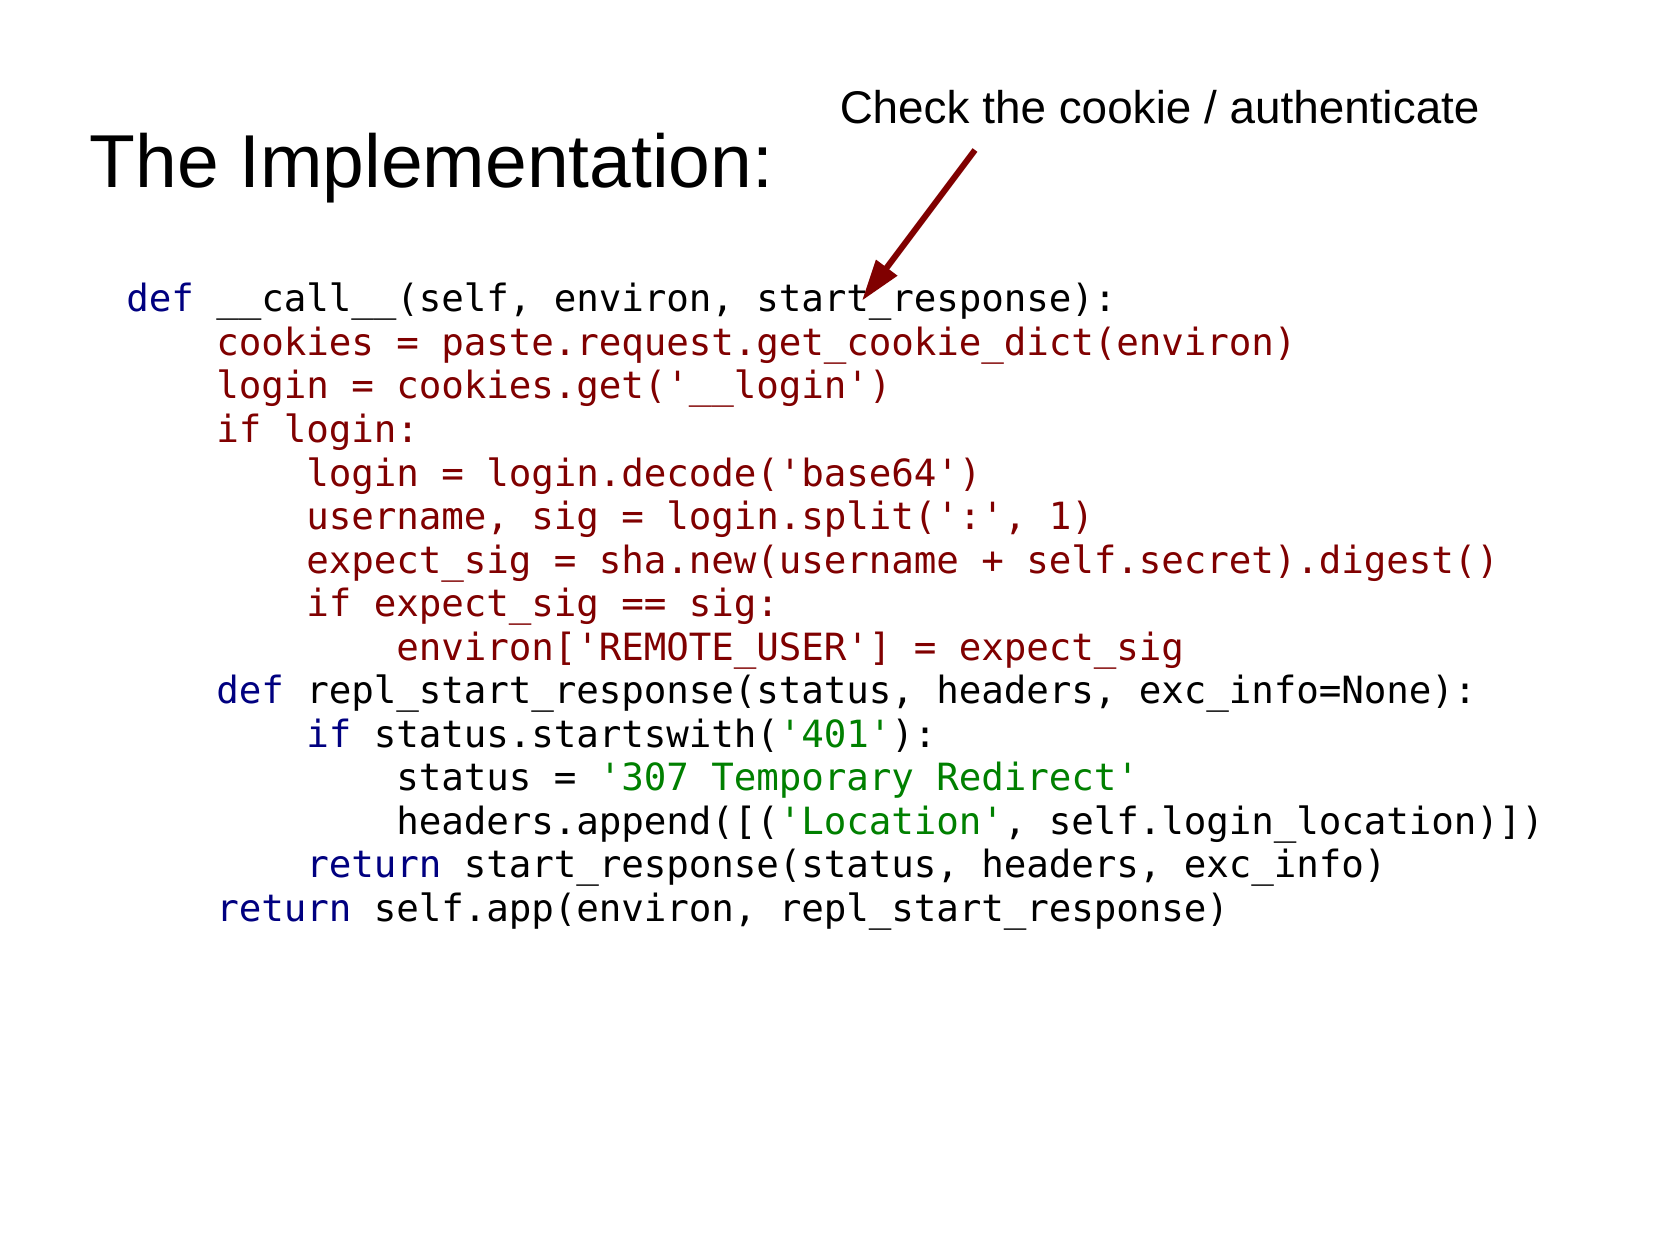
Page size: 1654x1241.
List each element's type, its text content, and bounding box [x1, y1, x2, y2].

text_box The Implementation: [75, 112, 1576, 212]
text_box def __call__(self, environ, start_response): cookies = paste.request.get_cookie_dict(environ) login = cookies.get('__login') if login: login = login.decode('base64') username, sig = login.split(':', 1) expect_sig = sha.new(username + self.secret).digest() if expect_sig == sig: environ['REMOTE_USER'] = expect_sig def repl_start_response(status, headers, exc_info=None): if status.startswith('401'): status = '307 Temporary Redirect' headers.append([('Location', self.login_location)]) return start_response(status, headers, exc_info) return self.app(environ, repl_start_response) [21, 226, 1613, 938]
text_box Check the cookie / authenticate [825, 75, 1538, 142]
